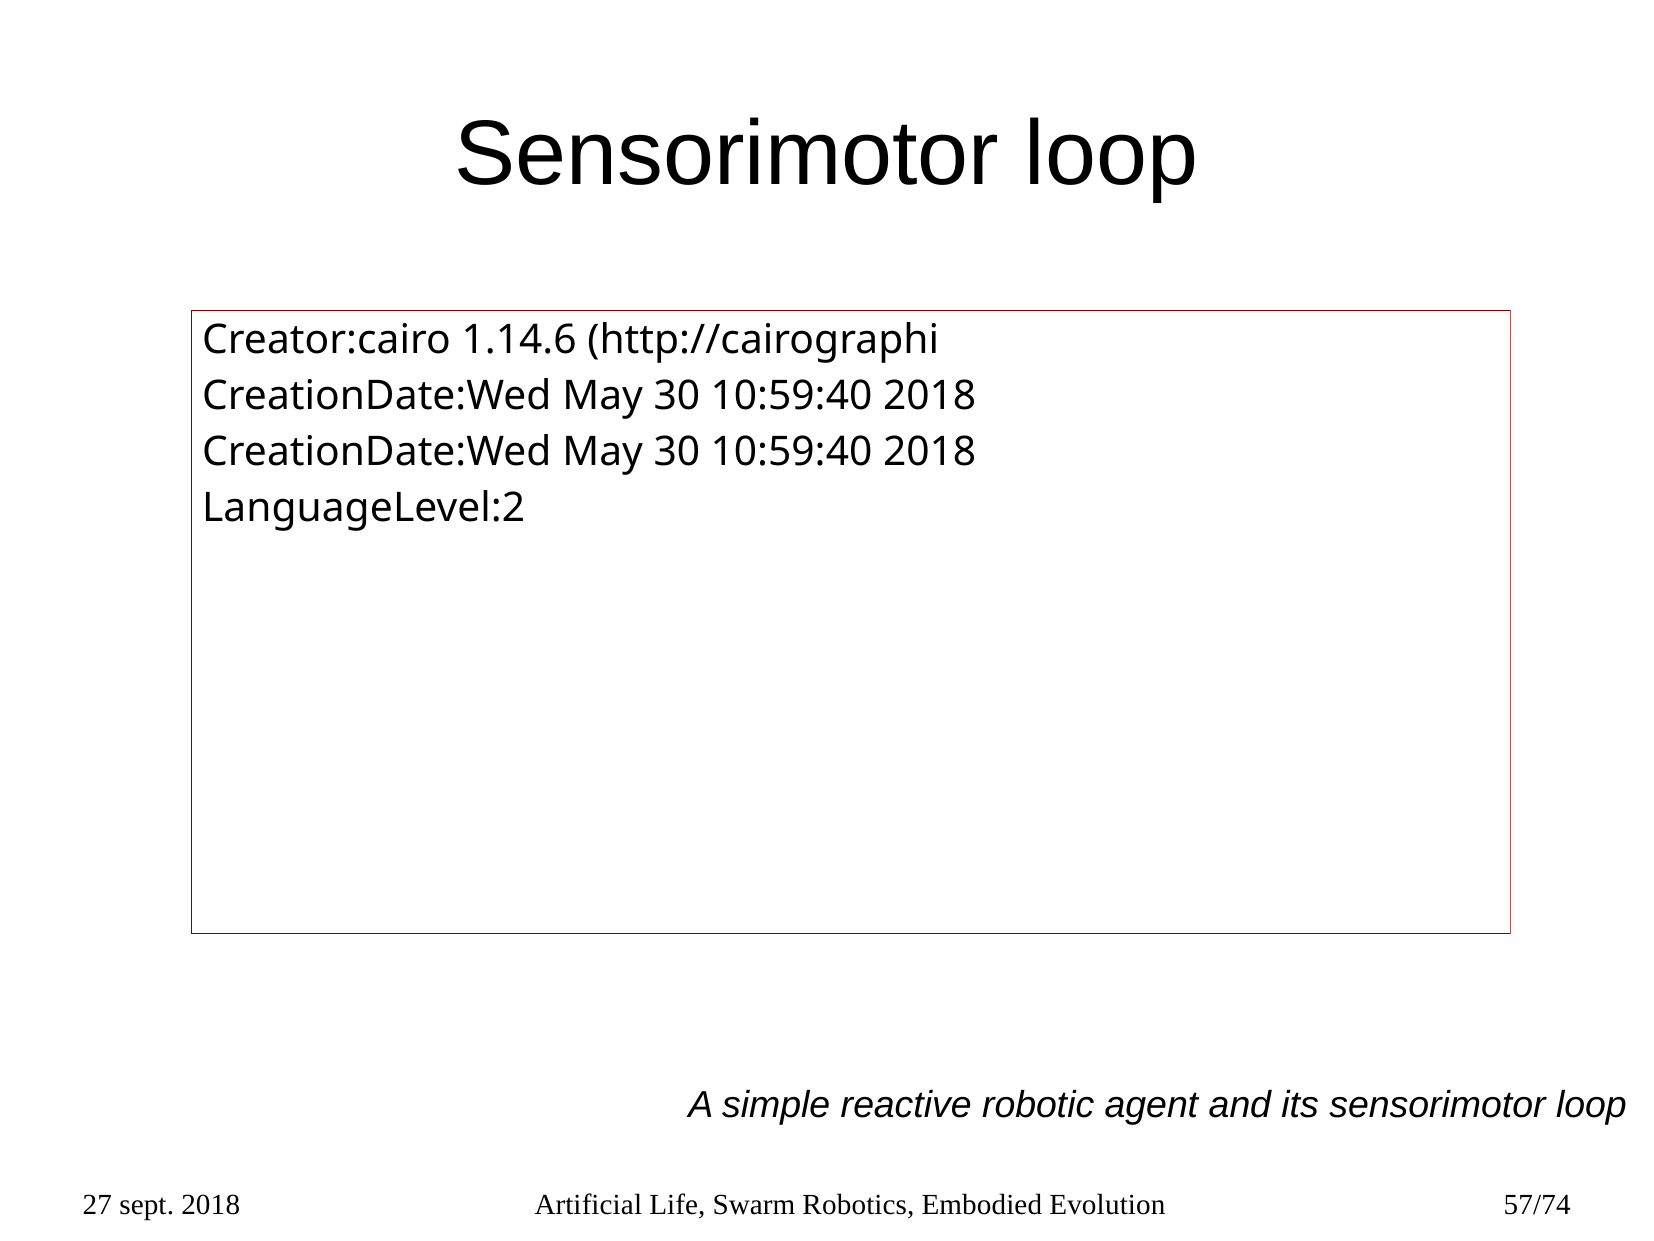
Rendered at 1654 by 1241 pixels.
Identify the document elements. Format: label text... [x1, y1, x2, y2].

text_box A simple reactive robotic agent and its sensorimotor loop [177, 1076, 1642, 1133]
picture [188, 307, 1511, 934]
title Sensorimotor loop [82, 49, 1571, 257]
